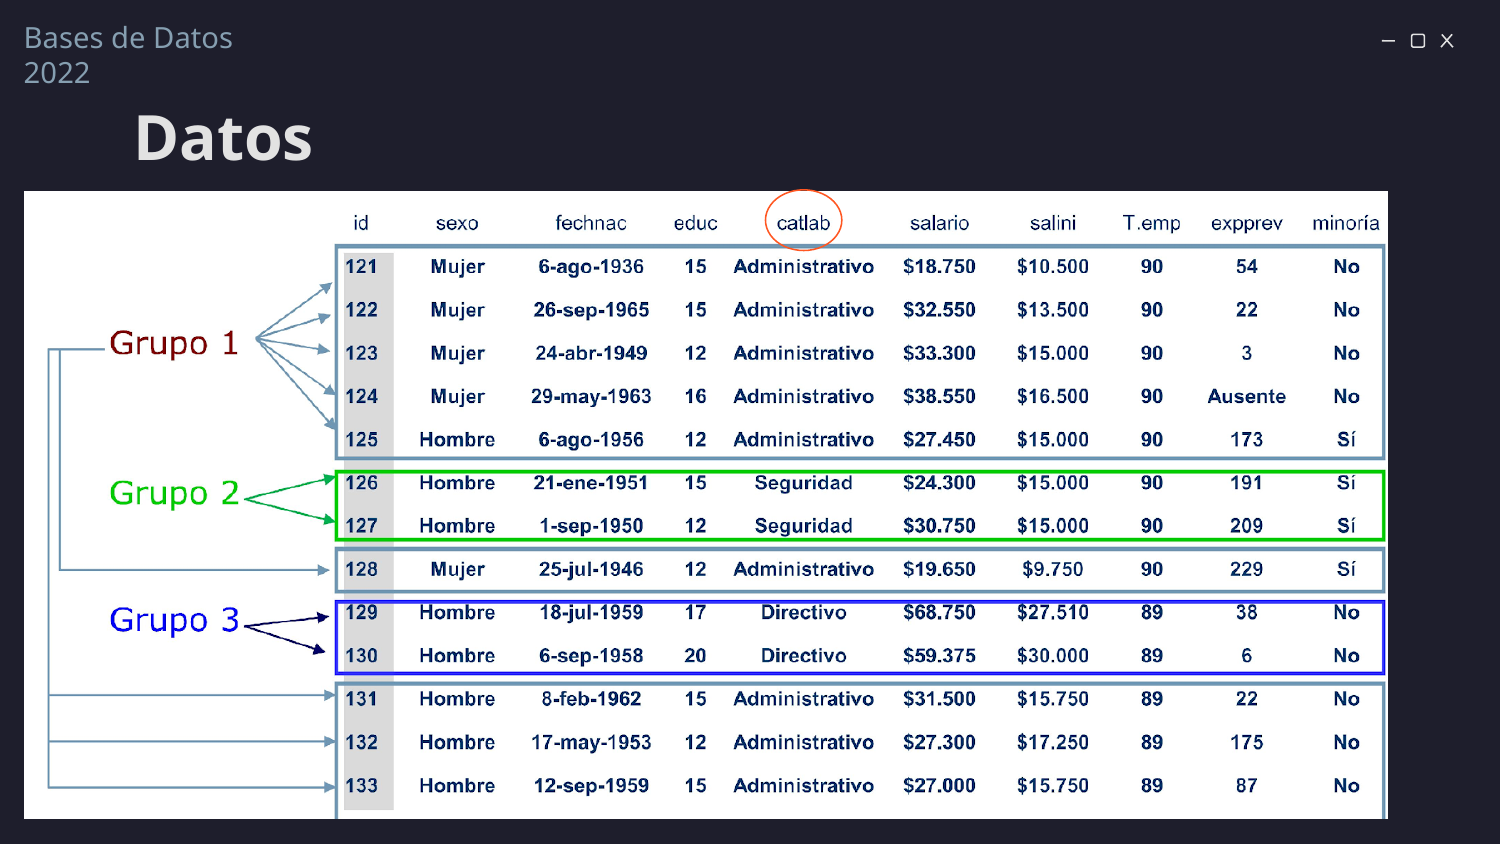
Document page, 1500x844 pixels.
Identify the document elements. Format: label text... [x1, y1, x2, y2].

picture [767, 191, 840, 249]
picture [24, 191, 1388, 819]
title Datos [118, 88, 1300, 183]
